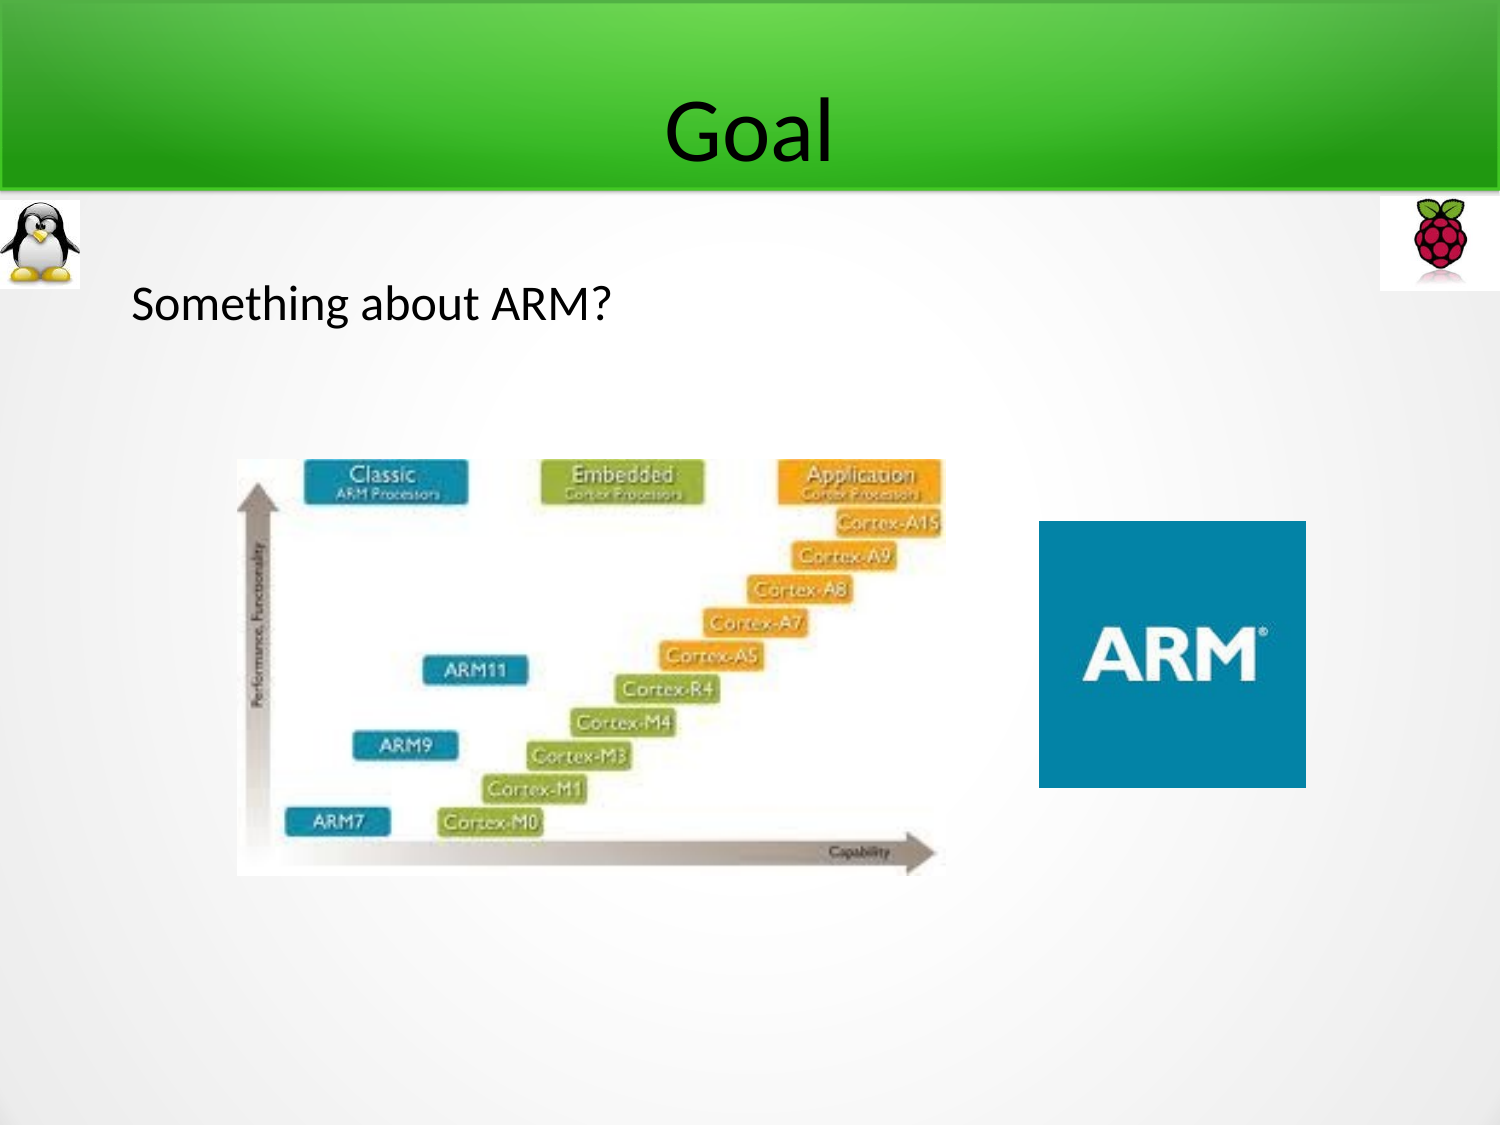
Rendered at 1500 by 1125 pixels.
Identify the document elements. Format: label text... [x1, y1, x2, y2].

picture [237, 459, 946, 876]
list Something about ARM? [60, 262, 1411, 1006]
picture [1380, 196, 1500, 291]
title Goal [75, 45, 1425, 233]
picture [0, 200, 80, 289]
picture [1081, 622, 1272, 685]
